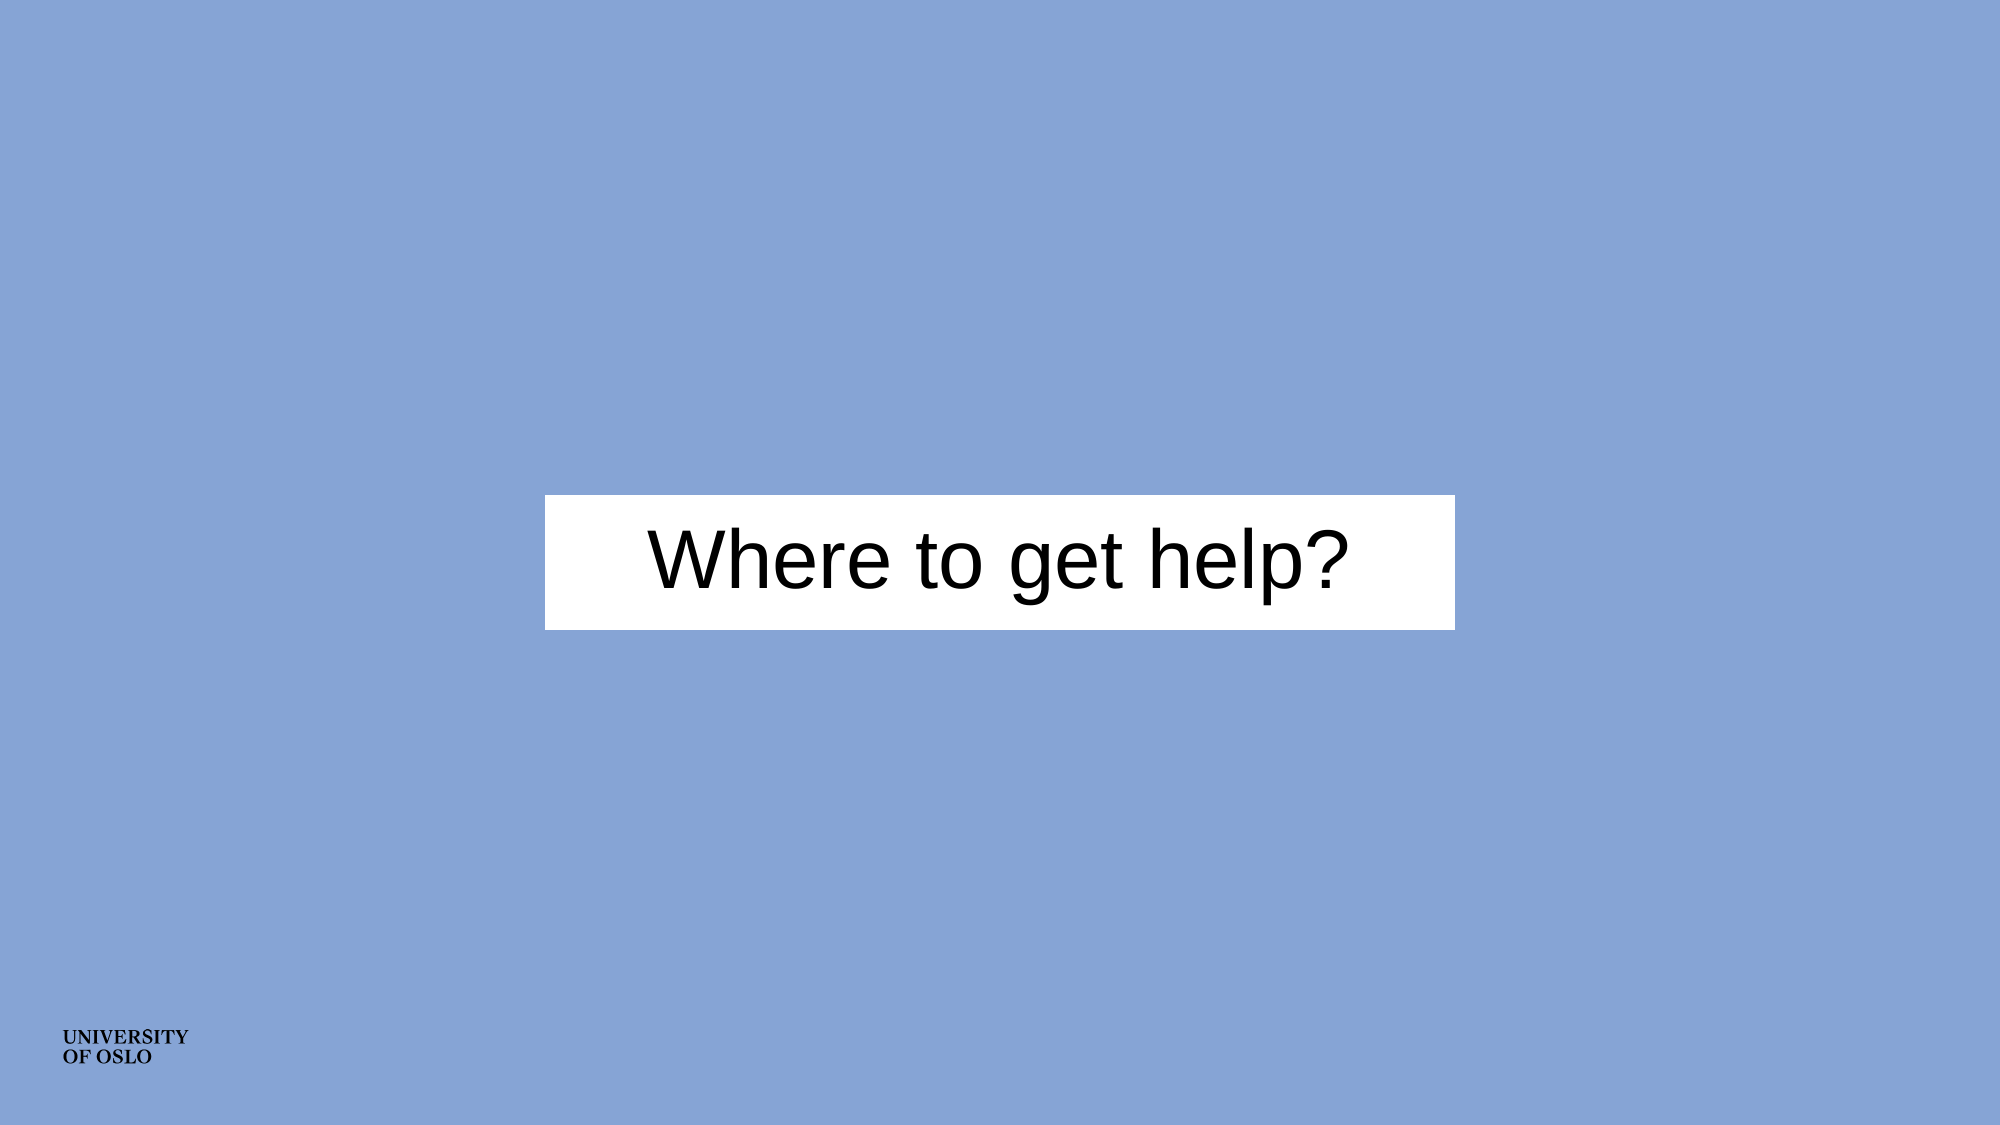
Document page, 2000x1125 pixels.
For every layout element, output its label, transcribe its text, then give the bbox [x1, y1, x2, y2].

text_box [0, 0, 2000, 1125]
text_box Where to get help? [647, 513, 1352, 607]
picture [62, 1029, 189, 1064]
